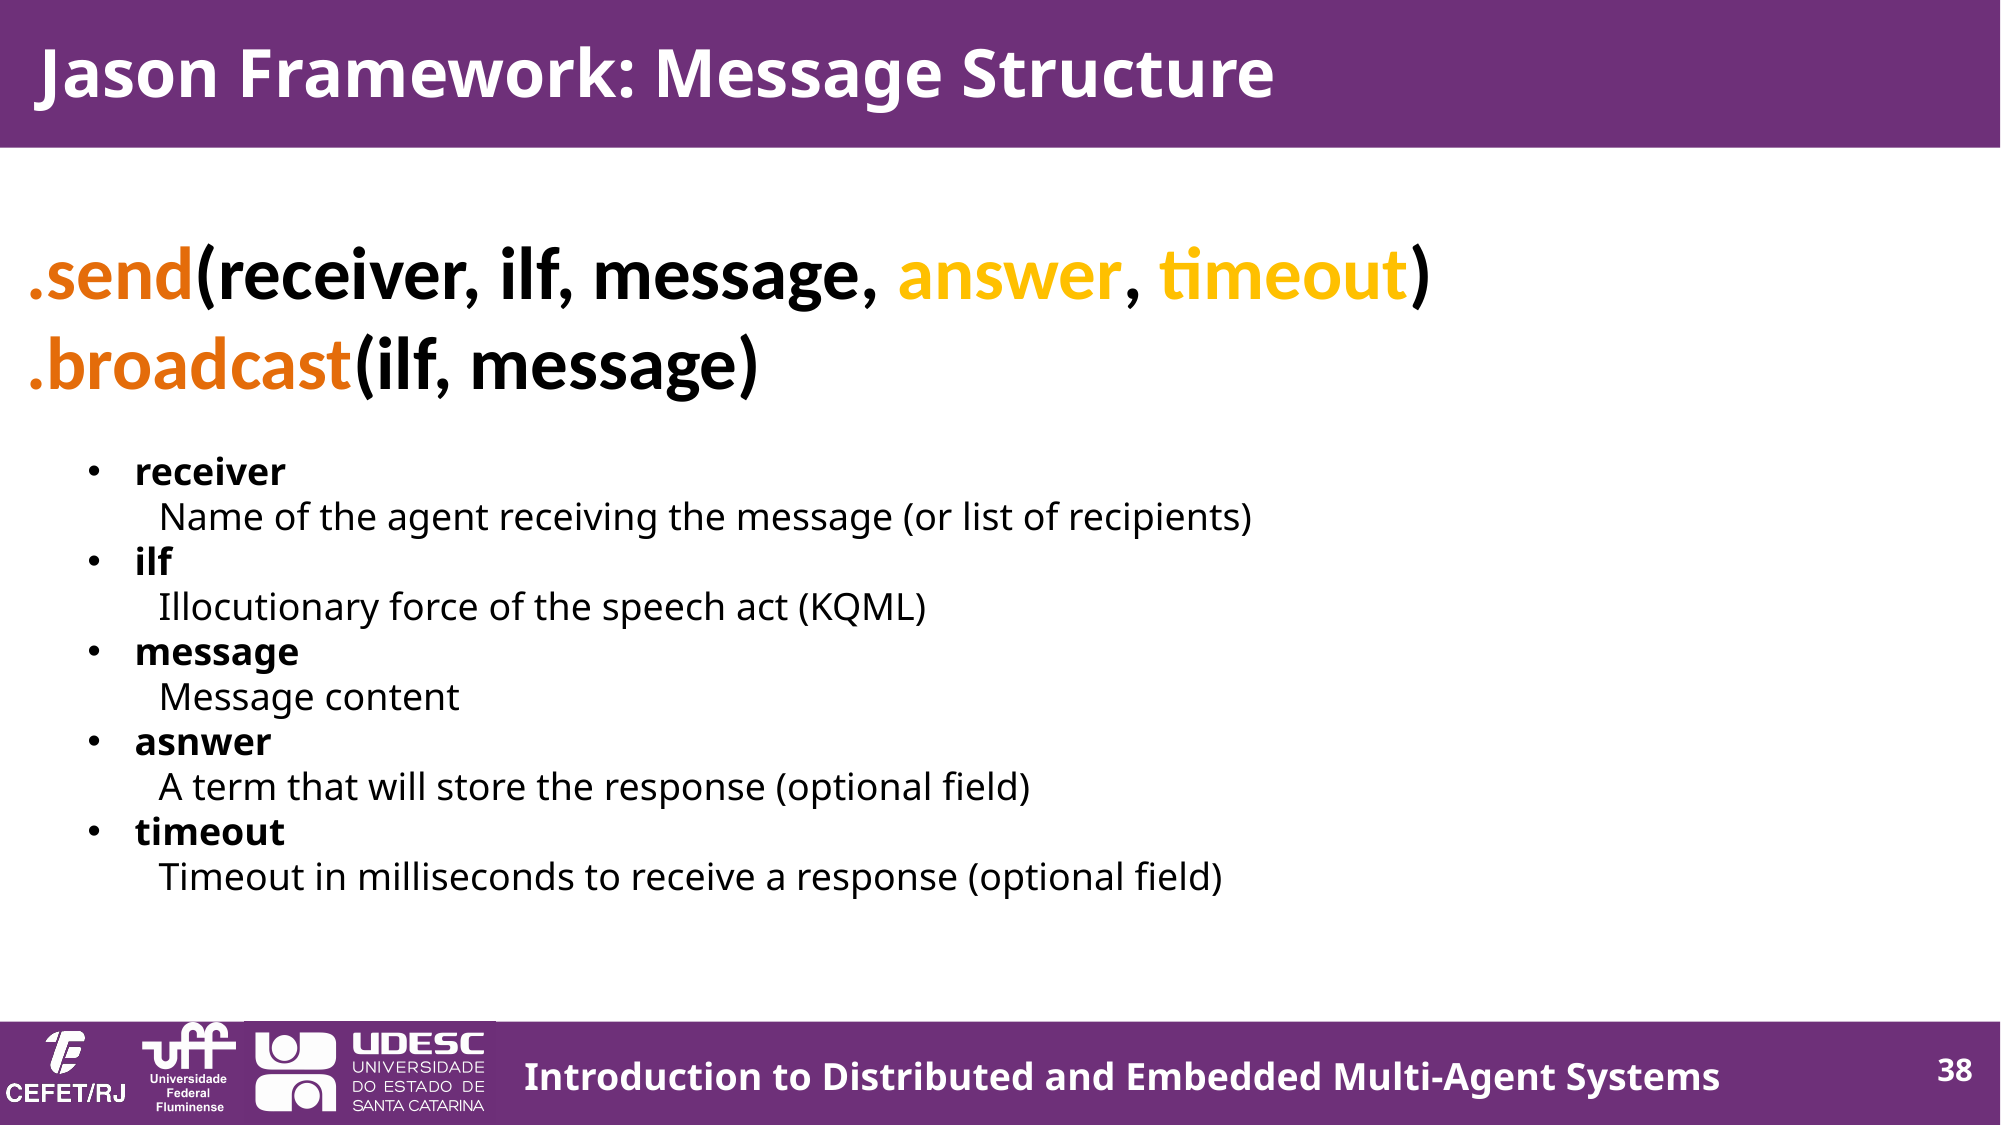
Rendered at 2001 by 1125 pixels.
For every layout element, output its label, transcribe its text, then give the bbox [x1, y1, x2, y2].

picture [6, 1009, 125, 1125]
picture [244, 1021, 496, 1123]
text_box .send(receiver, ilf, message, answer, timeout) .broadcast(ilf, message) [11, 217, 1990, 413]
text_box Jason Framework: Message Structure [25, 23, 1999, 119]
picture [141, 1021, 237, 1117]
text_box receiver Name of the agent receiving the message (or list of recipients) ilf Illocutionary force of the speech act (KQML) message Message content asnwer A term that will store the response (optional field) timeout Timeout in milliseconds to receive a response (optional field) [72, 440, 1771, 906]
